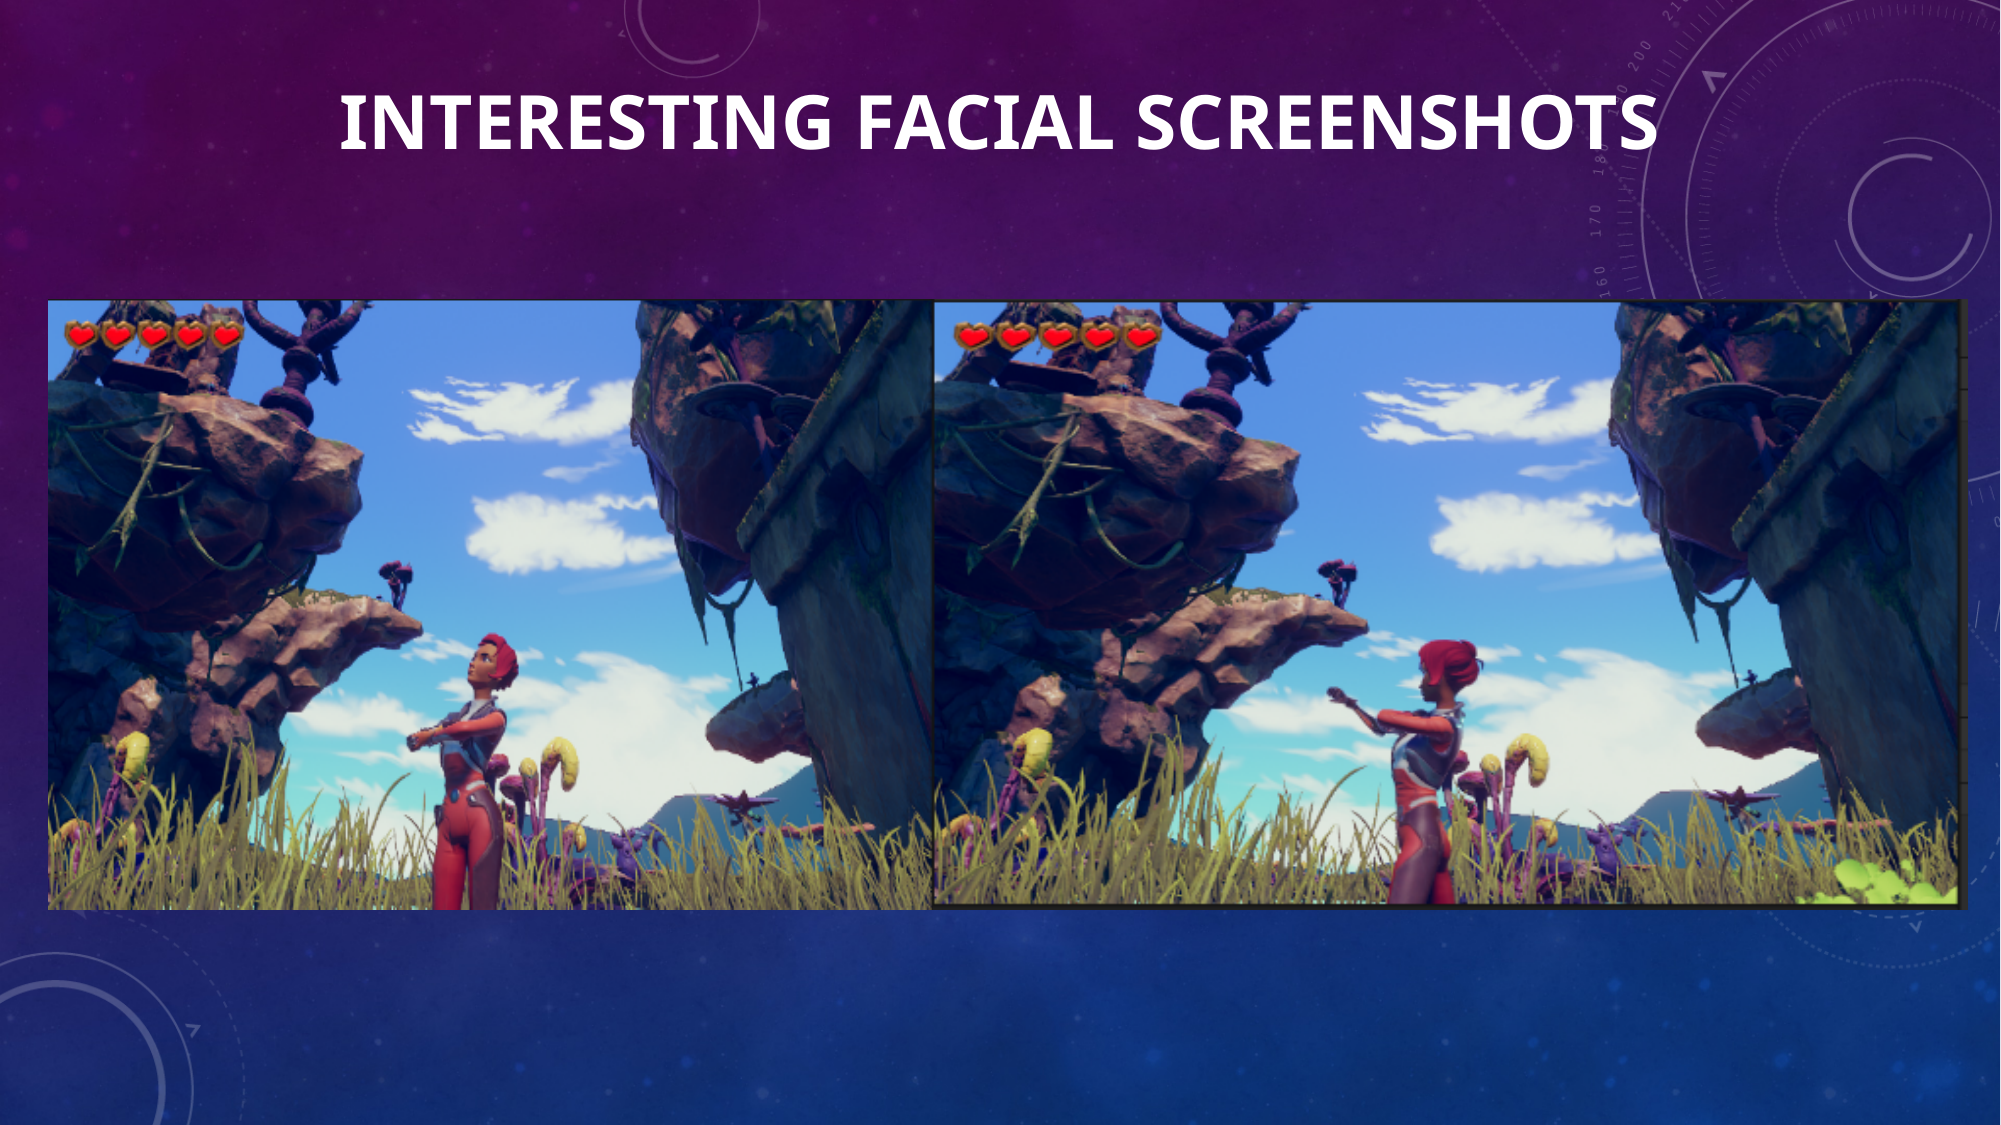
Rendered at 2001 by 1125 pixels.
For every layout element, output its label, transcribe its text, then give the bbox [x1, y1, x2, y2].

title Interesting Facial Screenshots [169, 0, 1832, 239]
picture [48, 299, 1968, 910]
